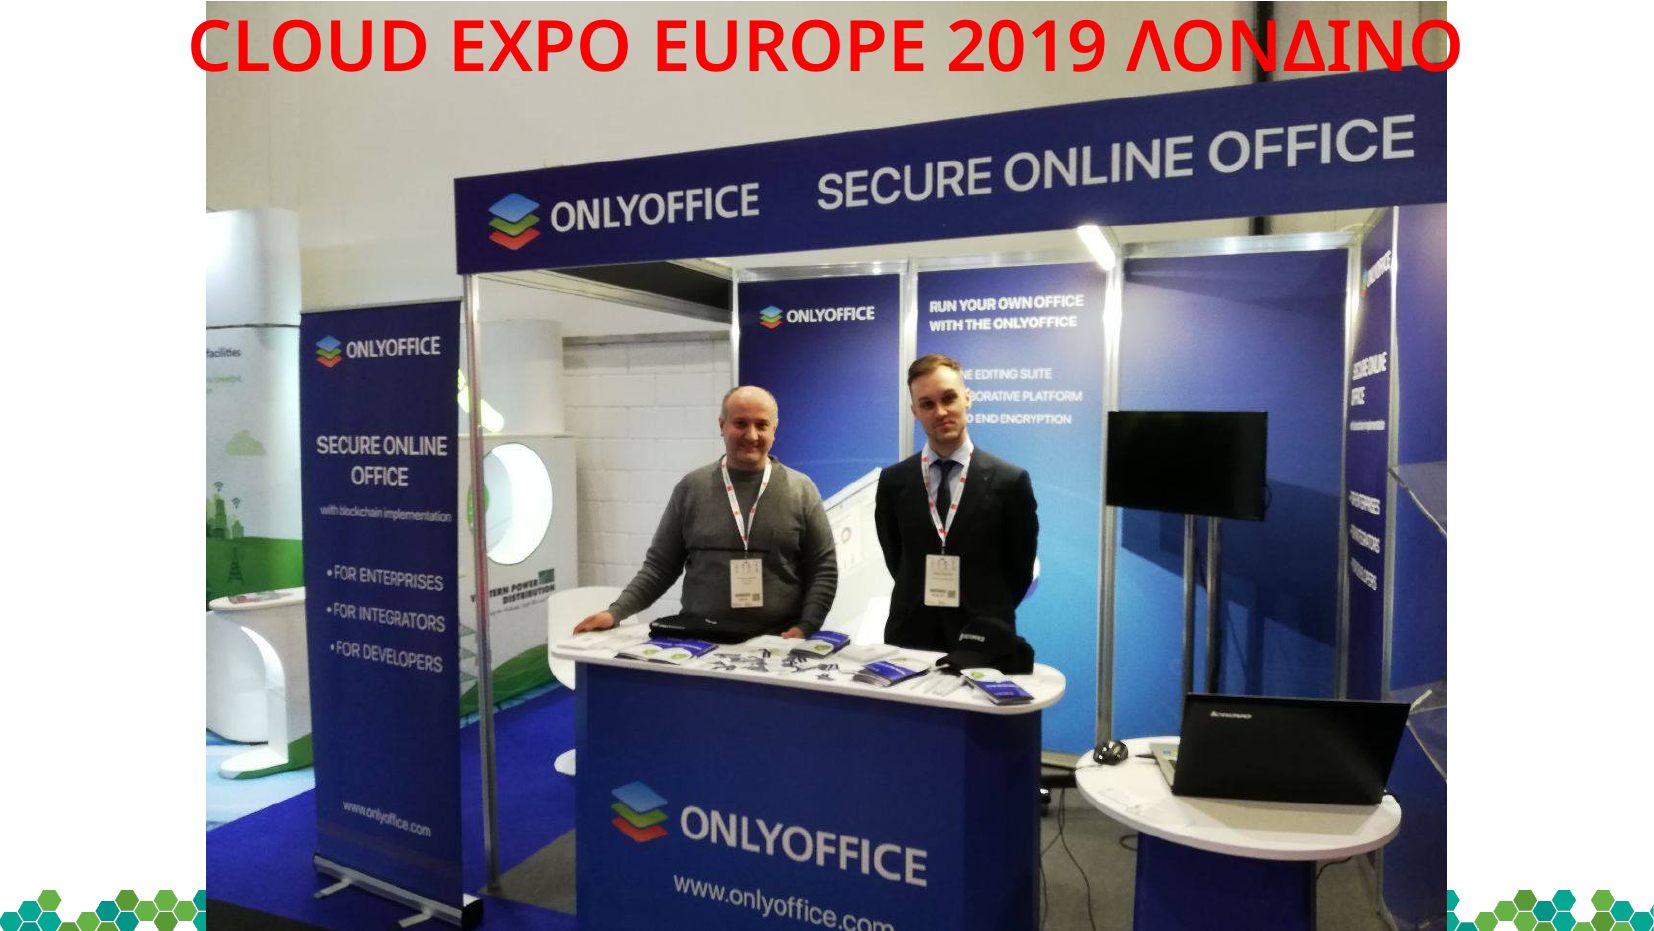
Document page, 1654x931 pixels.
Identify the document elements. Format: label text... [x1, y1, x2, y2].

picture [0, 127, 1654, 931]
title CLOUD EXPO EUROPE 2019 ΛΟΝΔΙΝΟ [123, 0, 1530, 127]
